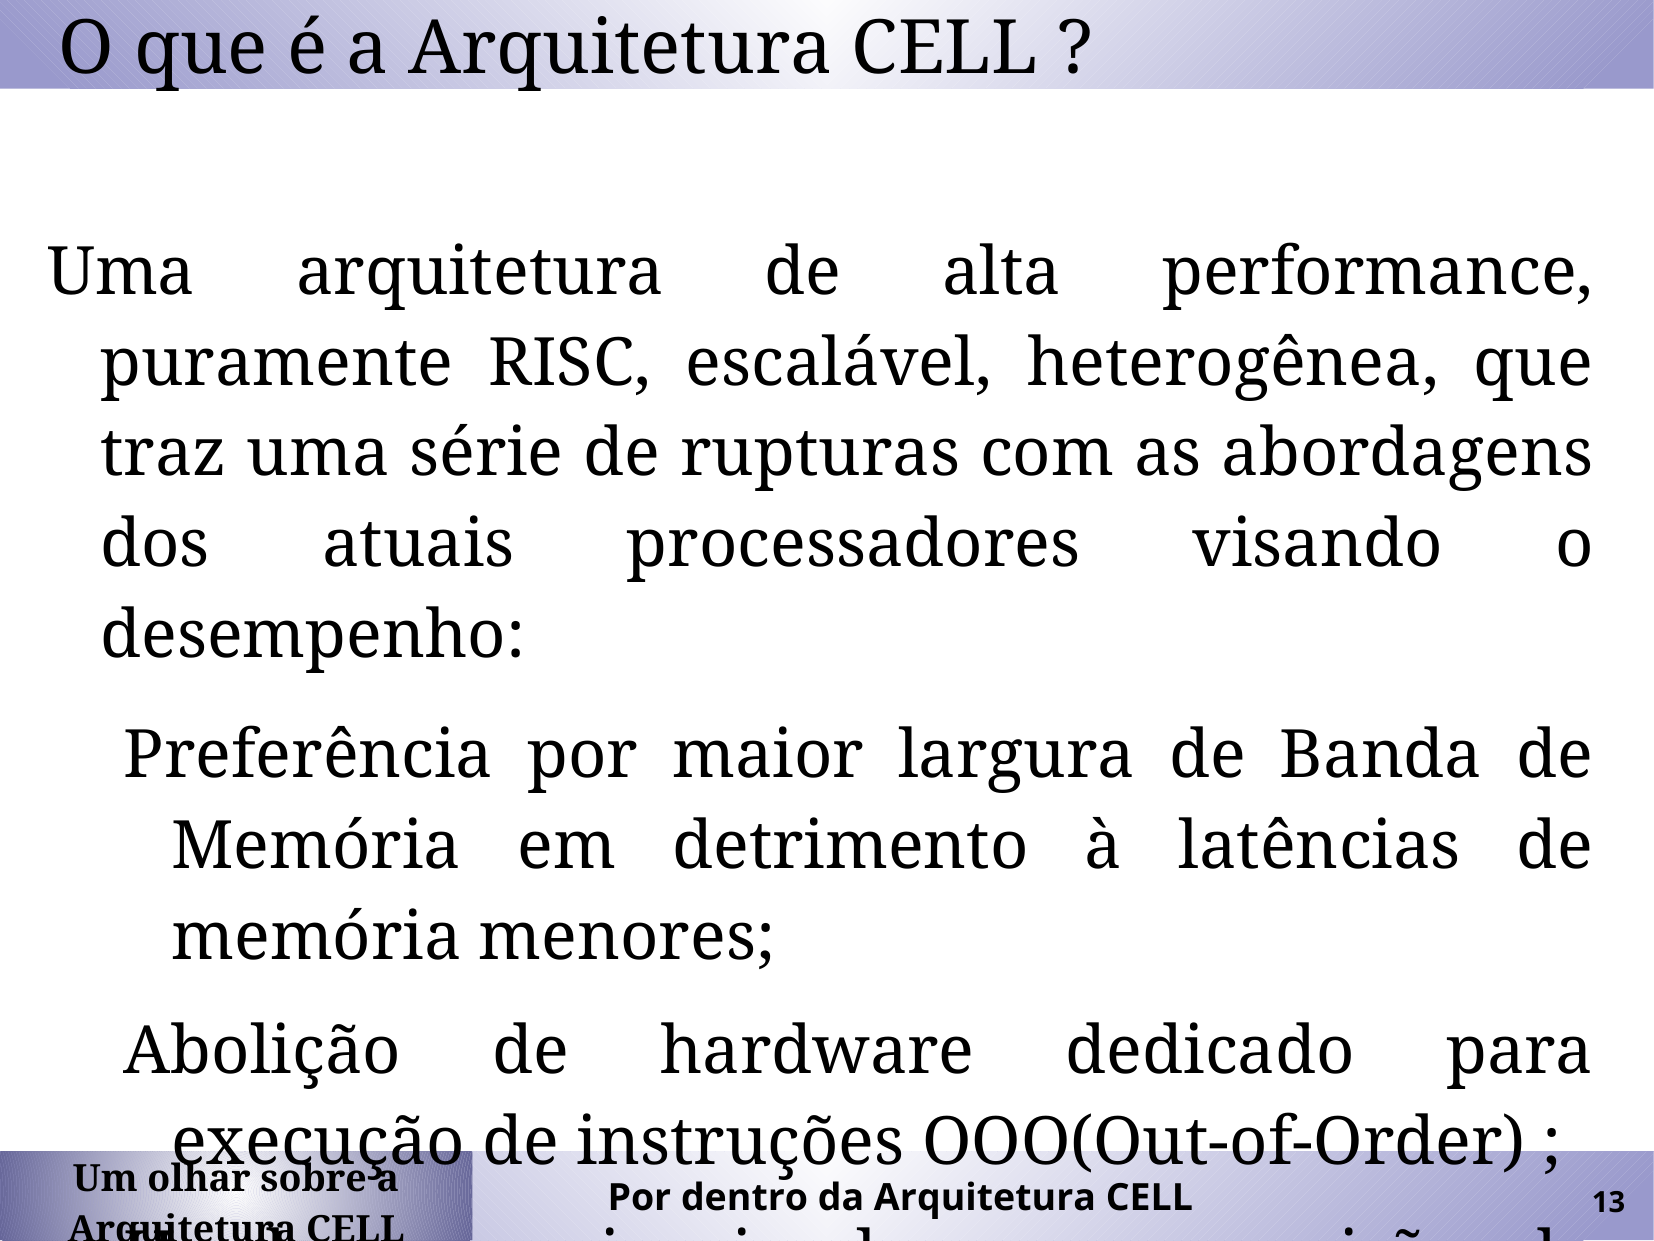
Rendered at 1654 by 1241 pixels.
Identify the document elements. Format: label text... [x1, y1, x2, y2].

list Uma arquitetura de alta performance, puramente RISC, escalável, heterogênea, que traz uma série de rupturas com as abordagens dos atuais processadores visando o desempenho: Preferência por maior largura de Banda de Memória em detrimento à latências de memória menores; Abolição de hardware dedicado para execução de instruções OOO(Out-of-Order) ; Hardware mais simples para previsão de desvio, com presença somente em um dos núcleos; [29, 223, 1595, 968]
title O que é a Arquitetura CELL ? [59, 0, 1447, 89]
text_box Por dentro da Arquitetura CELL [501, 1151, 1300, 1241]
